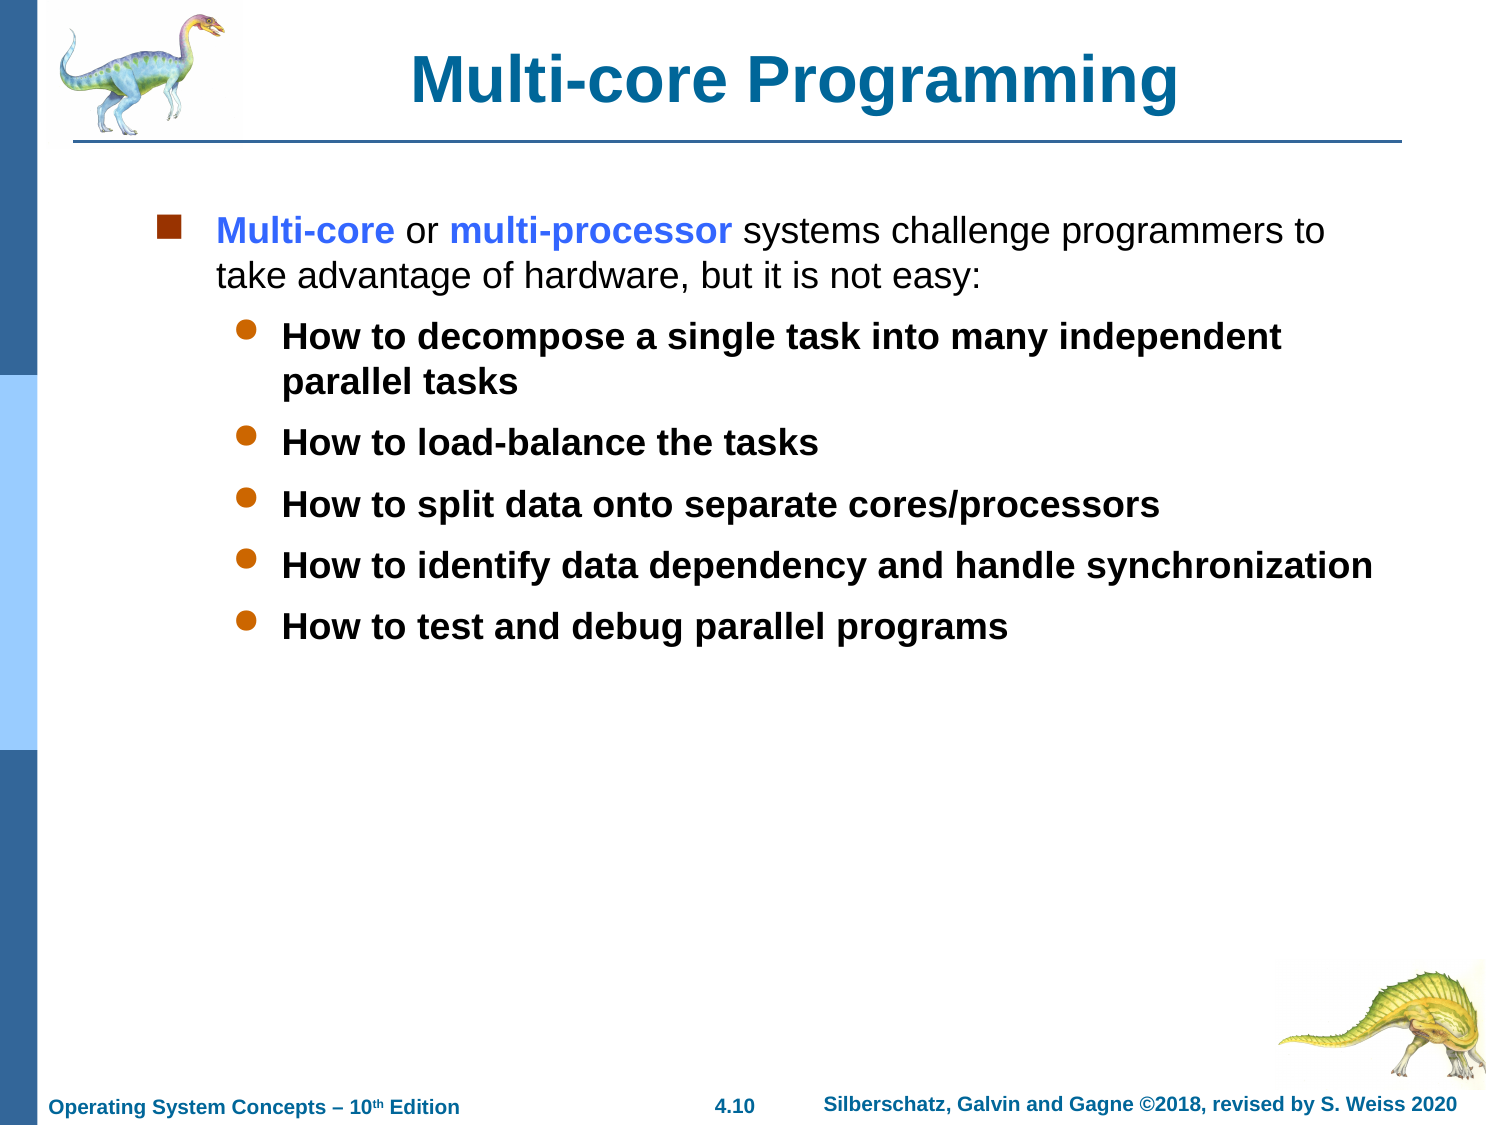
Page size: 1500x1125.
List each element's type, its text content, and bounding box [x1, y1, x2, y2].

title Multi-core Programming [166, 28, 1425, 124]
picture [46, 0, 243, 149]
list Multi-core or multi-processor systems challenge programmers to take advantage of hardware, but it is not easy: How to decompose a single task into many independent parallel tasks How to load-balance the tasks How to split data onto separate cores/processors How to identify data dependency and handle synchronization How to test and debug parallel programs [144, 198, 1412, 942]
picture [1275, 959, 1486, 1090]
picture [1140, 1096, 1148, 1101]
